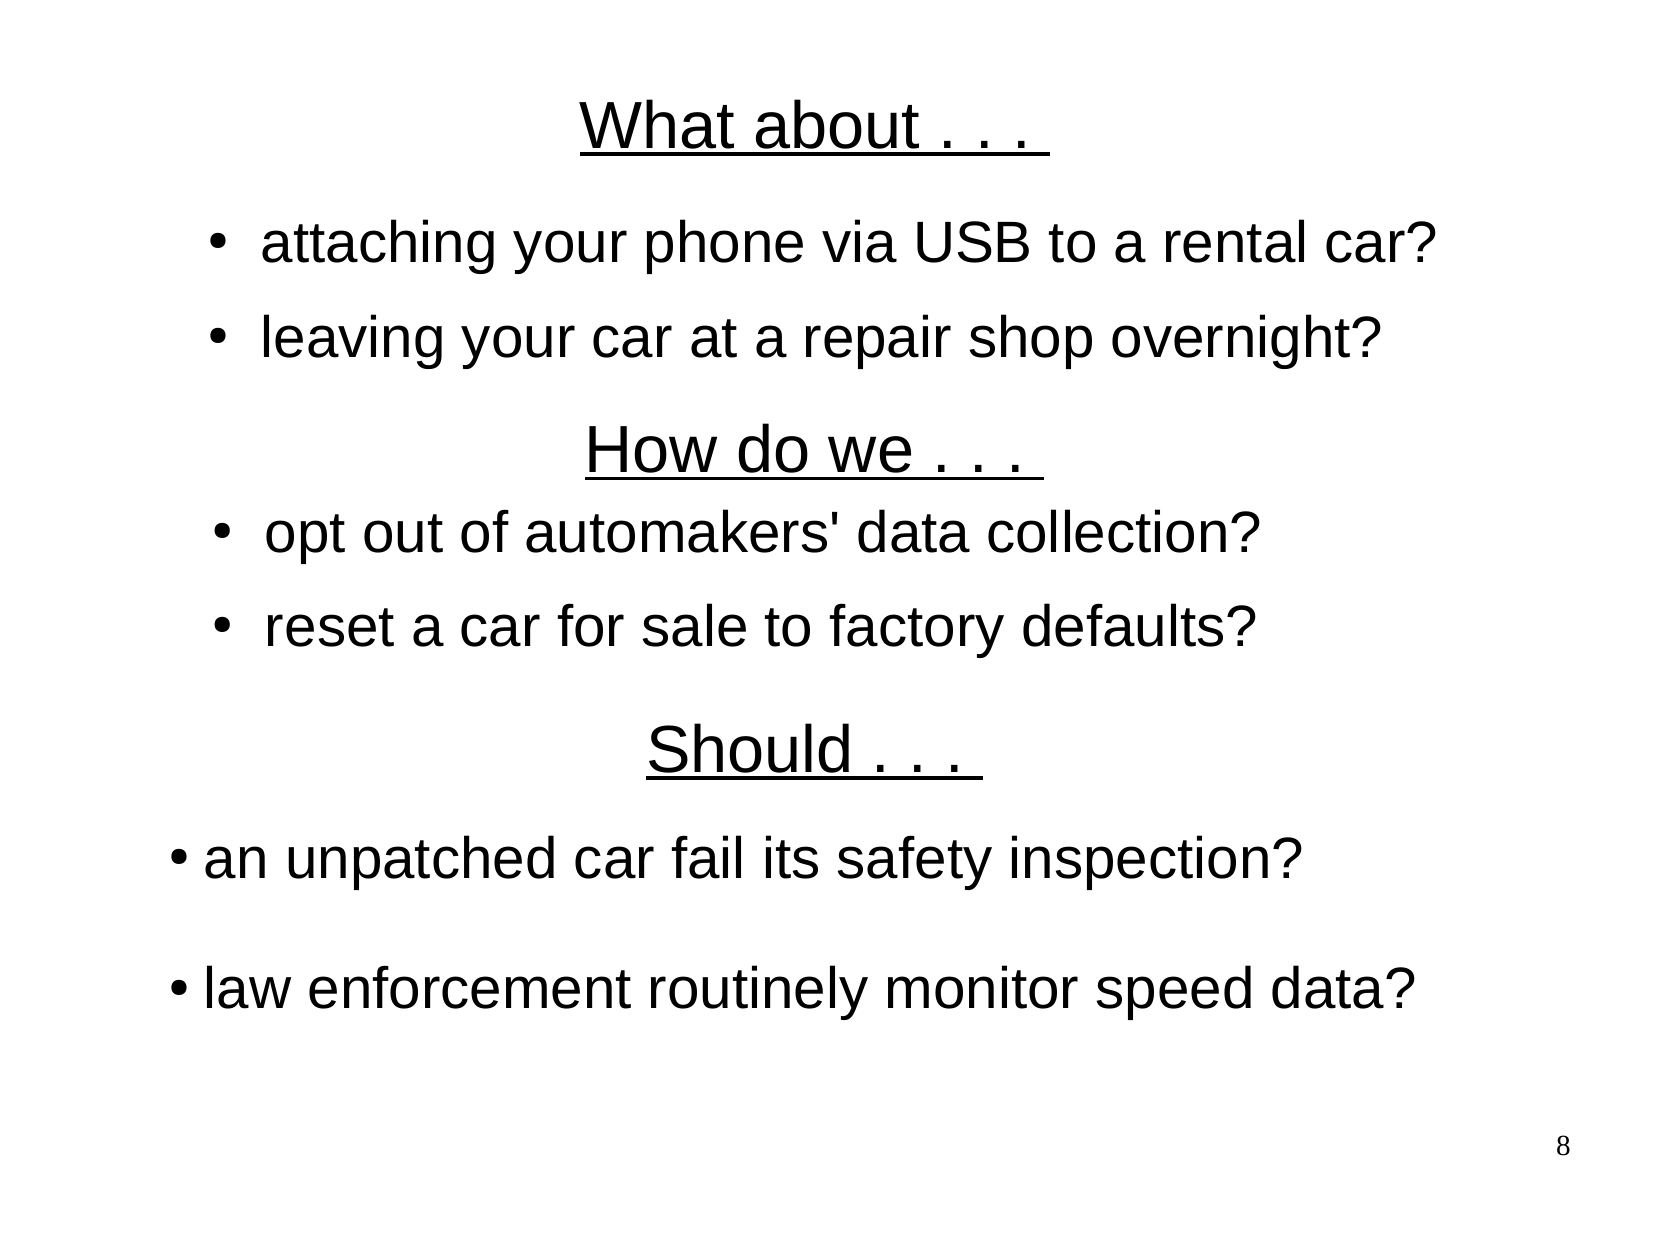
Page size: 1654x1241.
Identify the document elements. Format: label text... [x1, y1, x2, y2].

text_box an unpatched car fail its safety inspection? law enforcement routinely monitor speed data? [153, 818, 1477, 1081]
list attaching your phone via USB to a rental car? leaving your car at a repair shop overnight? [190, 210, 1440, 391]
list opt out of automakers' data collection? reset a car for sale to factory defaults? [194, 499, 1437, 660]
title What about . . . [567, 45, 1063, 206]
text_box Should . . . [631, 704, 999, 795]
text_box How do we . . . [570, 405, 1060, 495]
